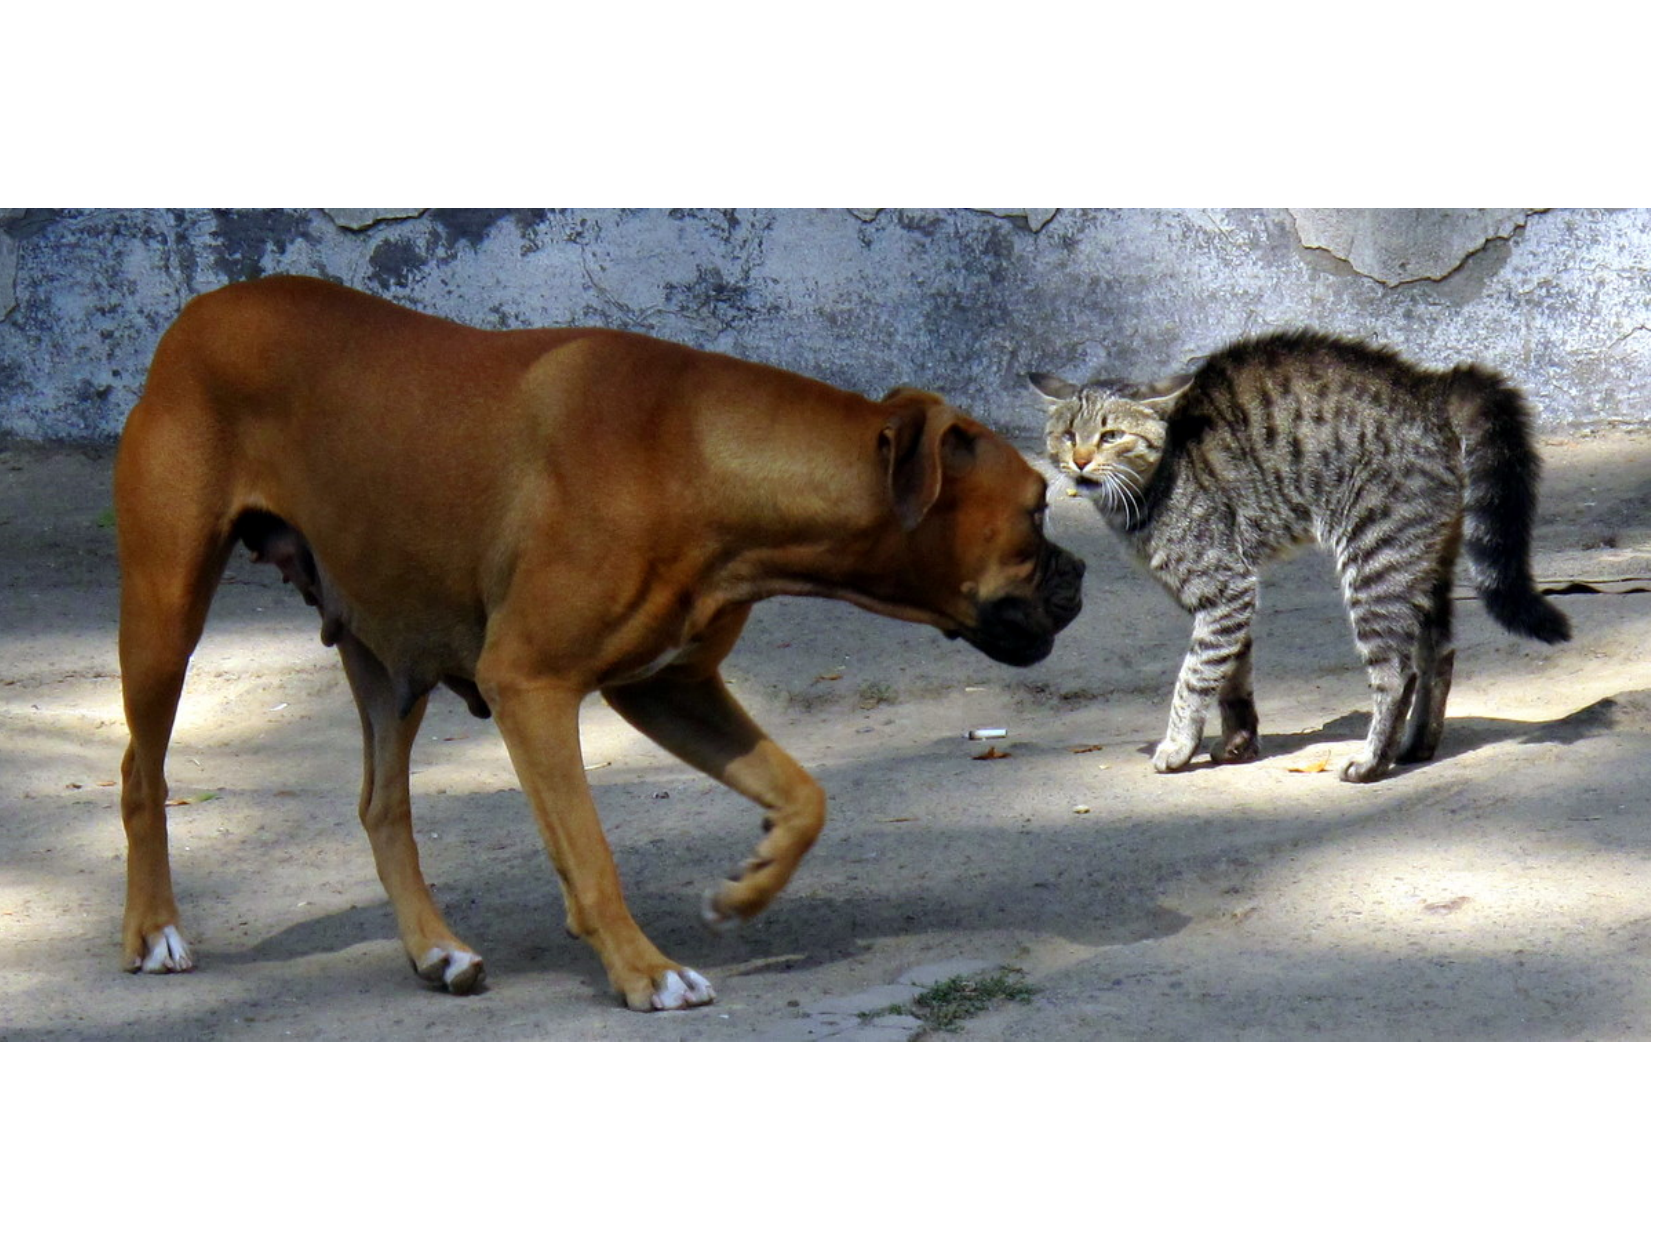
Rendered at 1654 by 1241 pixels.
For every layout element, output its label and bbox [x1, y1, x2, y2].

picture [0, 208, 1651, 1042]
